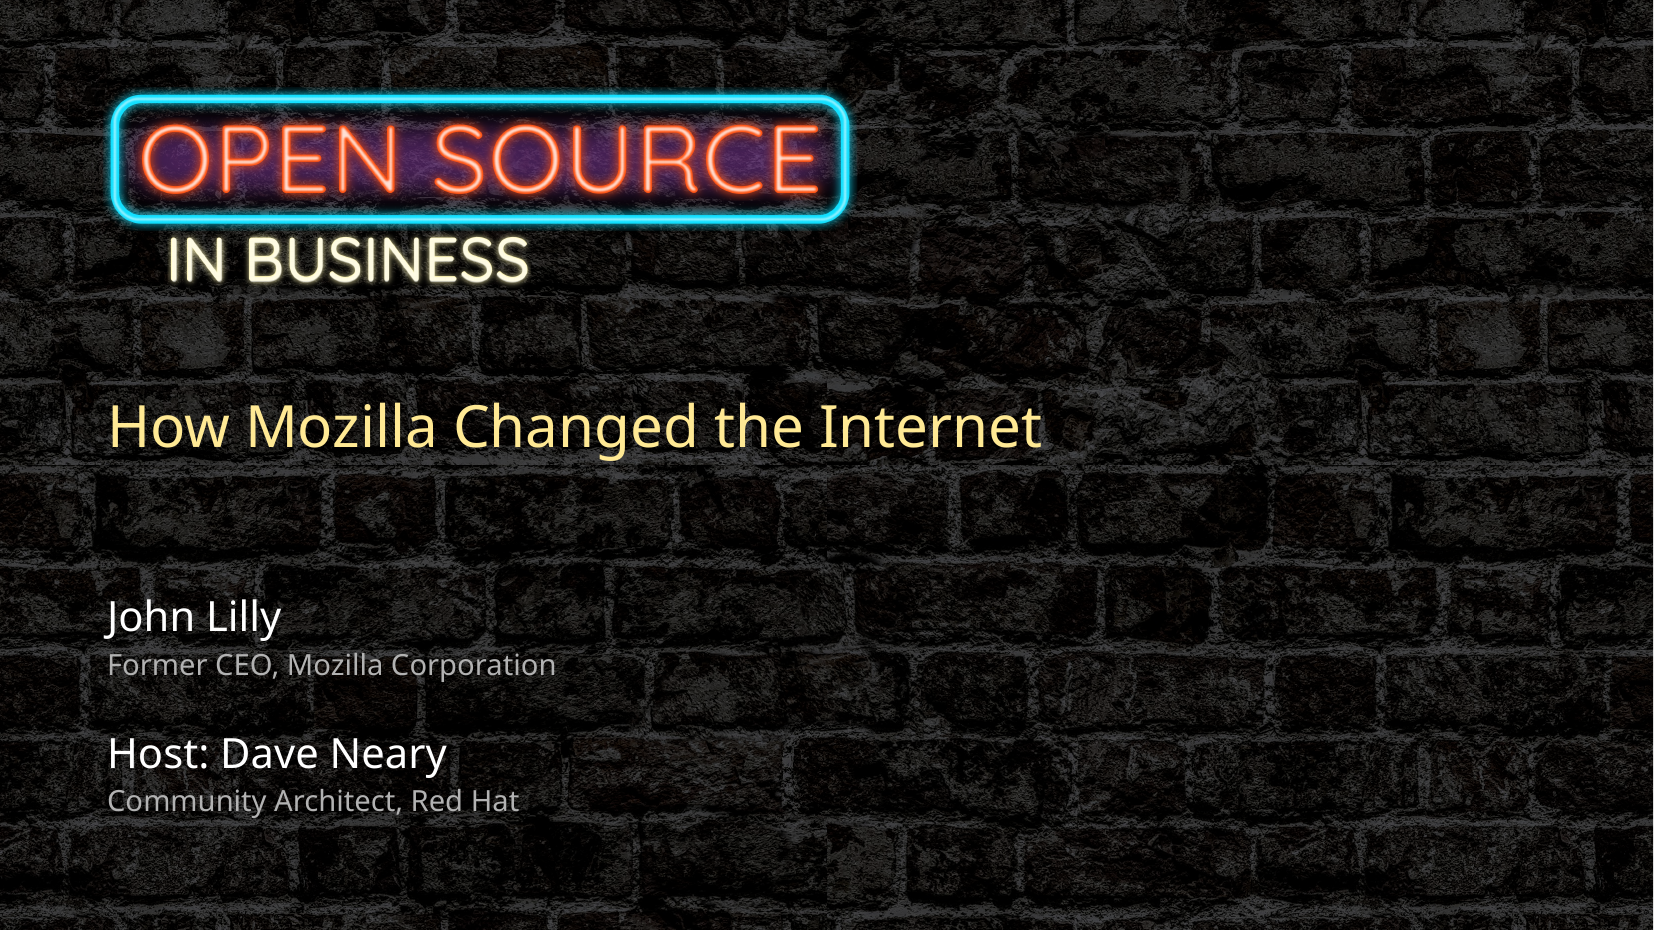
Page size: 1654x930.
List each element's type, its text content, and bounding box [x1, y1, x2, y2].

subtitle John Lilly Former CEO, Mozilla Corporation Host: Dave Neary Community Architect, Red Hat [107, 587, 1544, 892]
title How Mozilla Changed the Internet [107, 385, 1546, 545]
picture [0, 0, 1654, 930]
